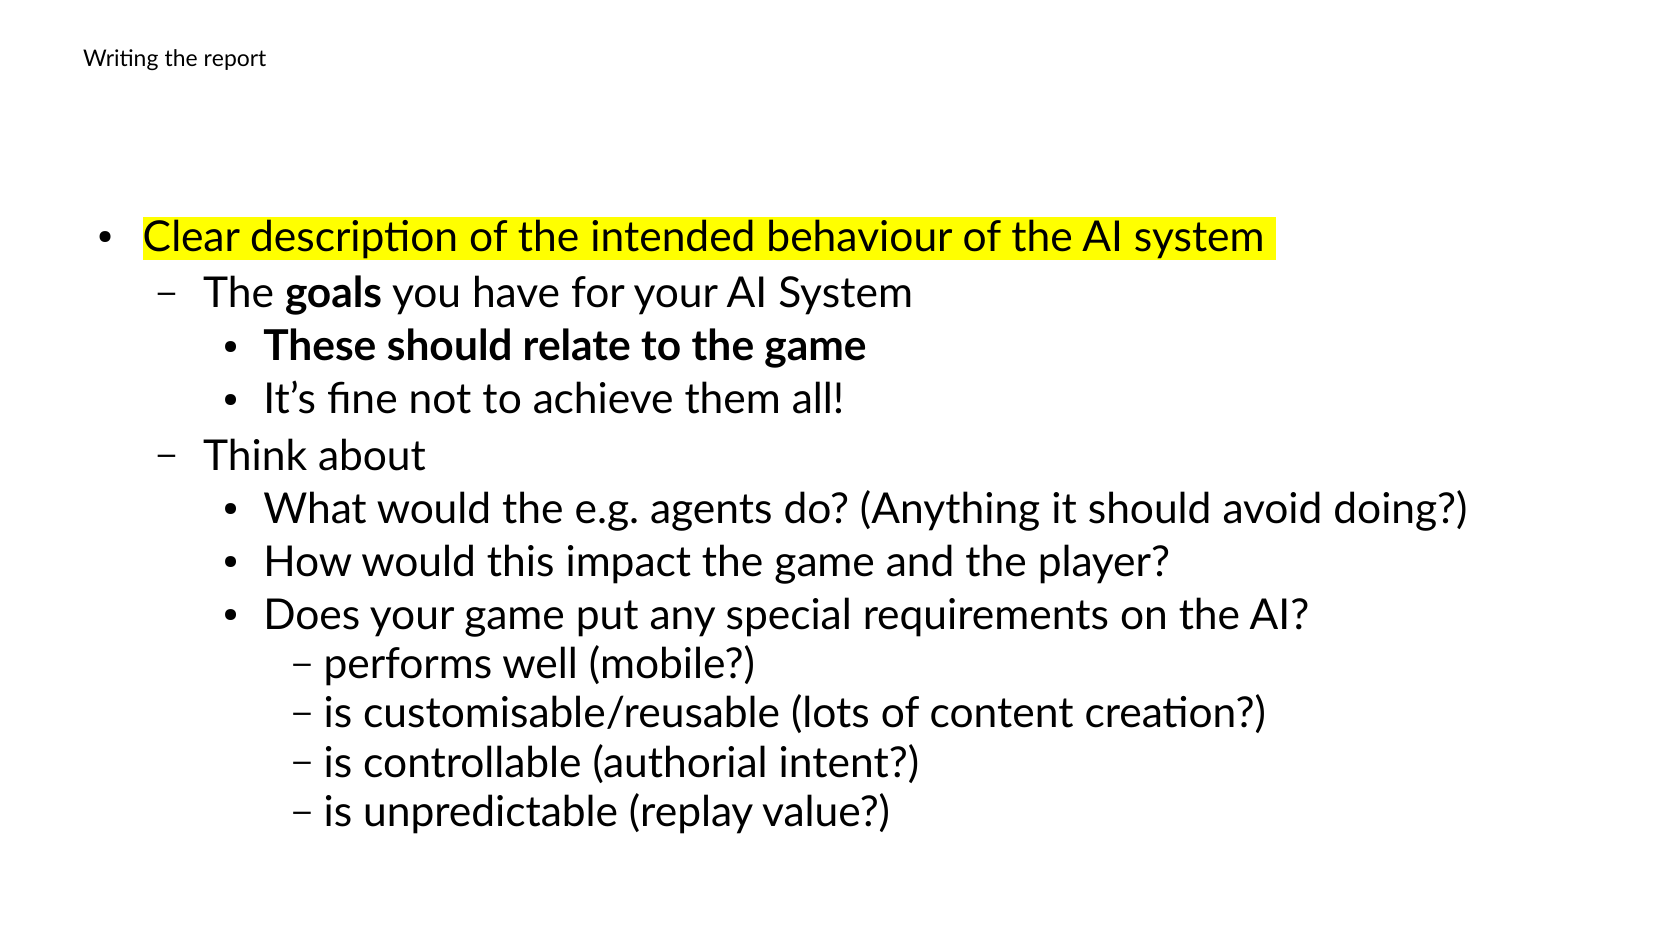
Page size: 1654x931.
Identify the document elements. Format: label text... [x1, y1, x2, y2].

list Clear description of the intended behaviour of the AI system The goals you have for your AI System These should relate to the game It’s fine not to achieve them all! Think about What would the e.g. agents do? (Anything it should avoid doing?) How would this impact the game and the player? Does your game put any special requirements on the AI? performs well (mobile?) is customisable/reusable (lots of content creation?) is controllable (authorial intent?) is unpredictable (replay value?) [82, 217, 1571, 839]
title Writing the report [83, 0, 1571, 119]
